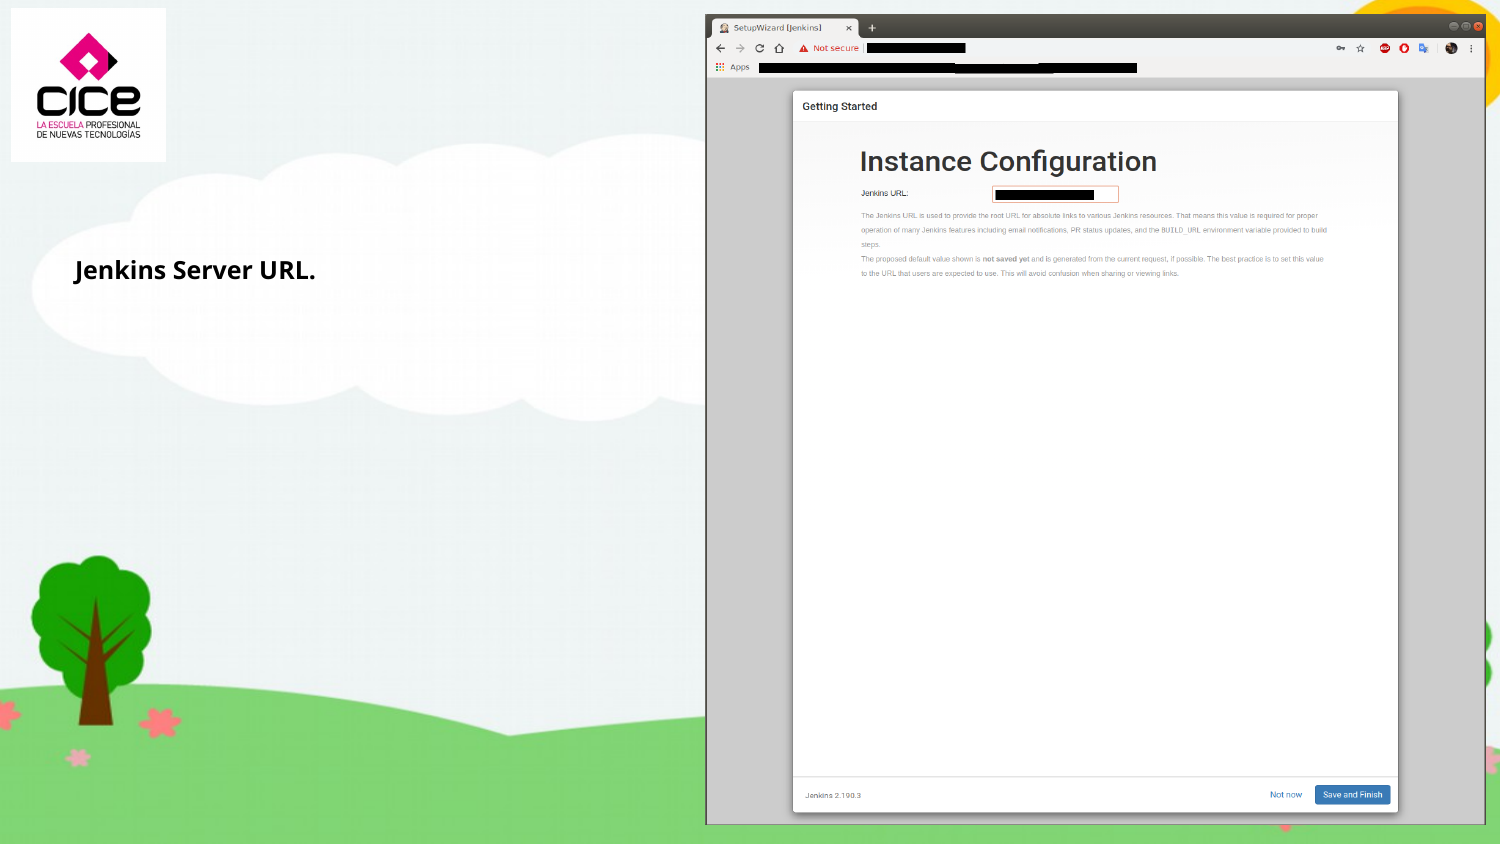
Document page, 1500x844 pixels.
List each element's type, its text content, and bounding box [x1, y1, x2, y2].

picture [0, 0, 1500, 844]
title Jenkins Server URL. [75, 199, 346, 341]
